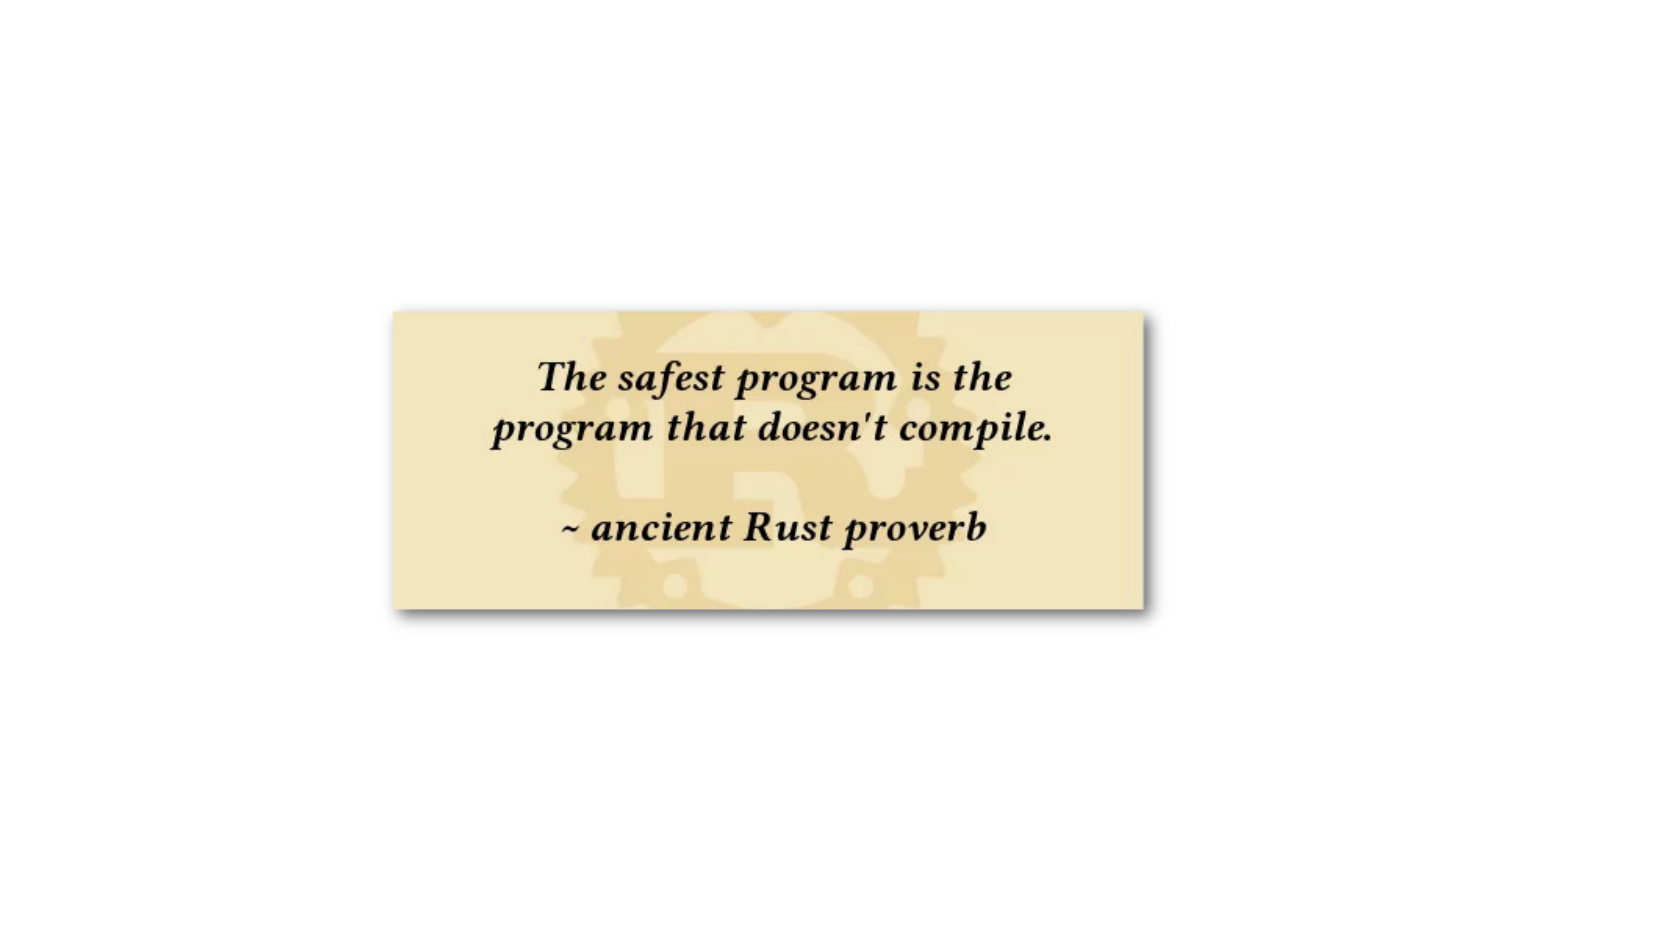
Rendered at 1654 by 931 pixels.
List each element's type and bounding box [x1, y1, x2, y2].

picture [370, 59, 1171, 860]
